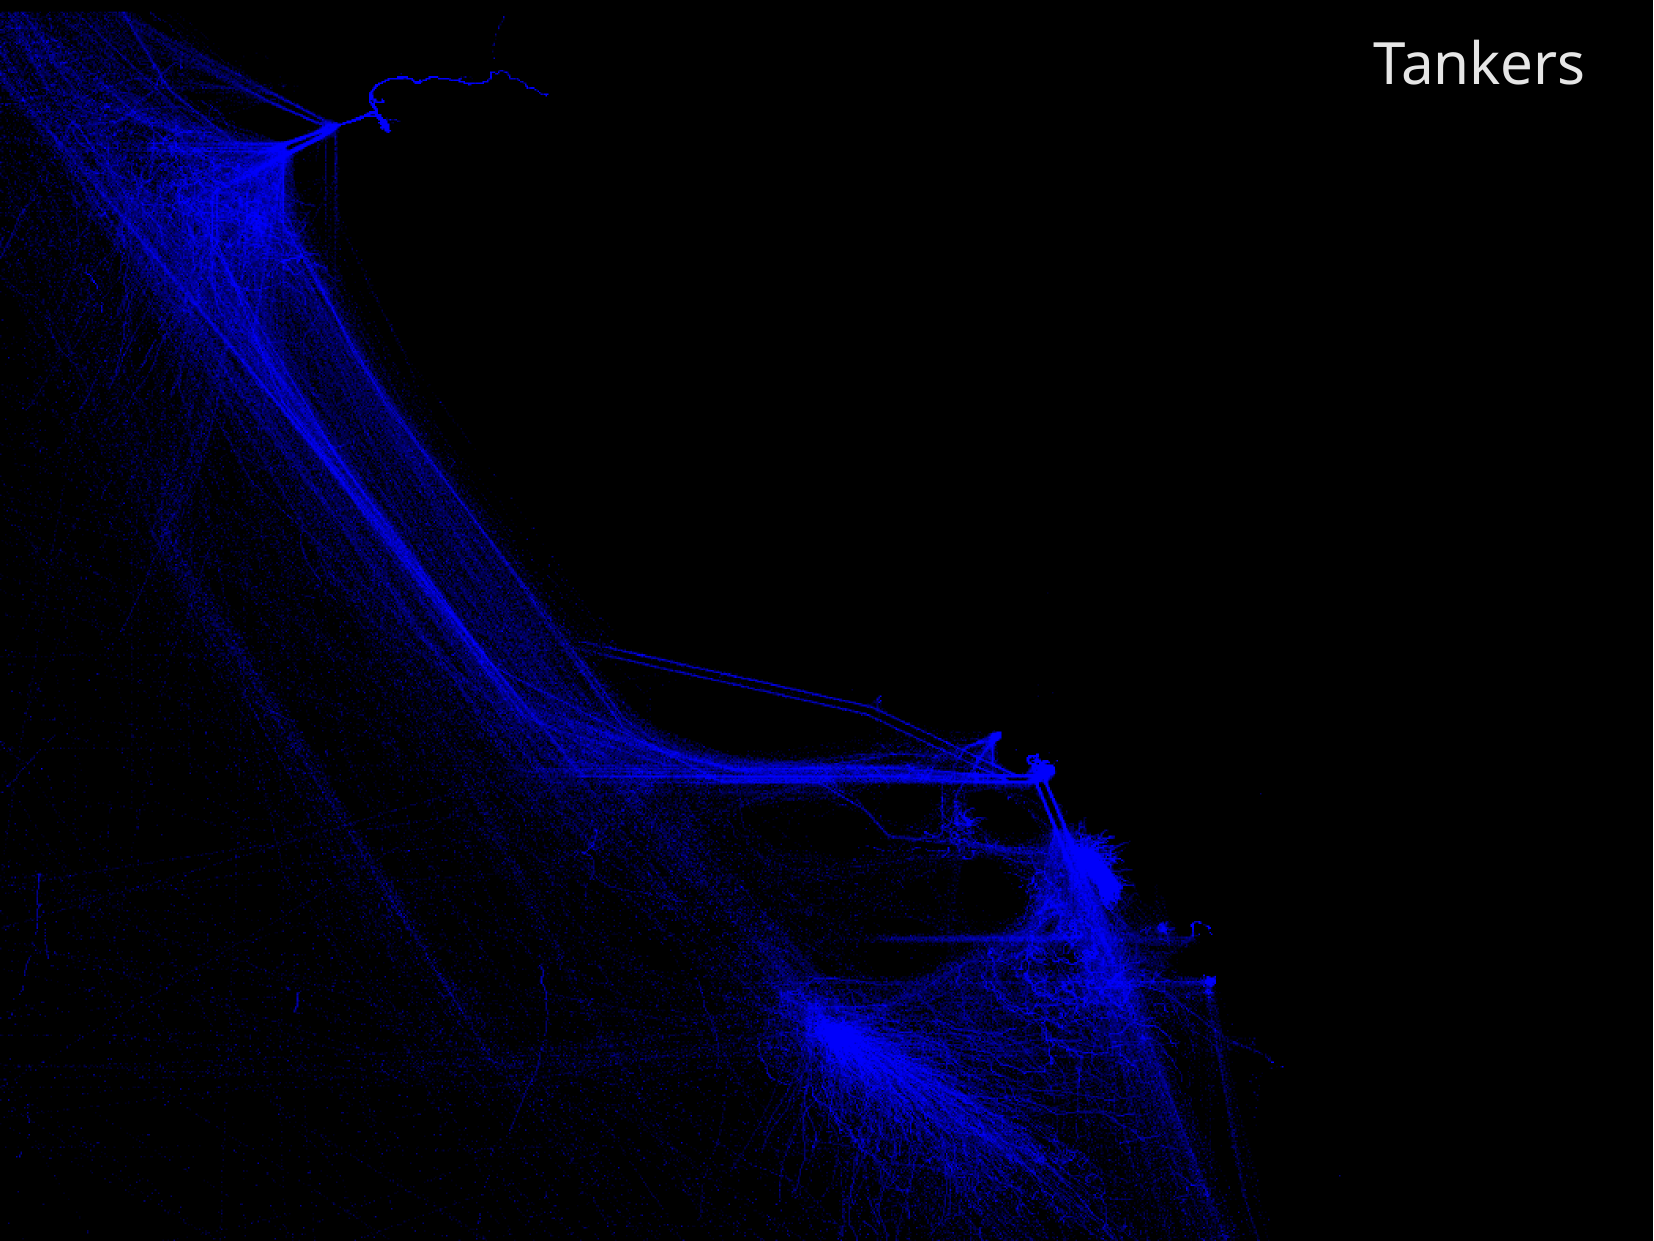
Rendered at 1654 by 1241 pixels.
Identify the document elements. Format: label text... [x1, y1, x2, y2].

text_box Tankers [1358, 15, 1578, 106]
picture [0, 0, 1653, 1241]
